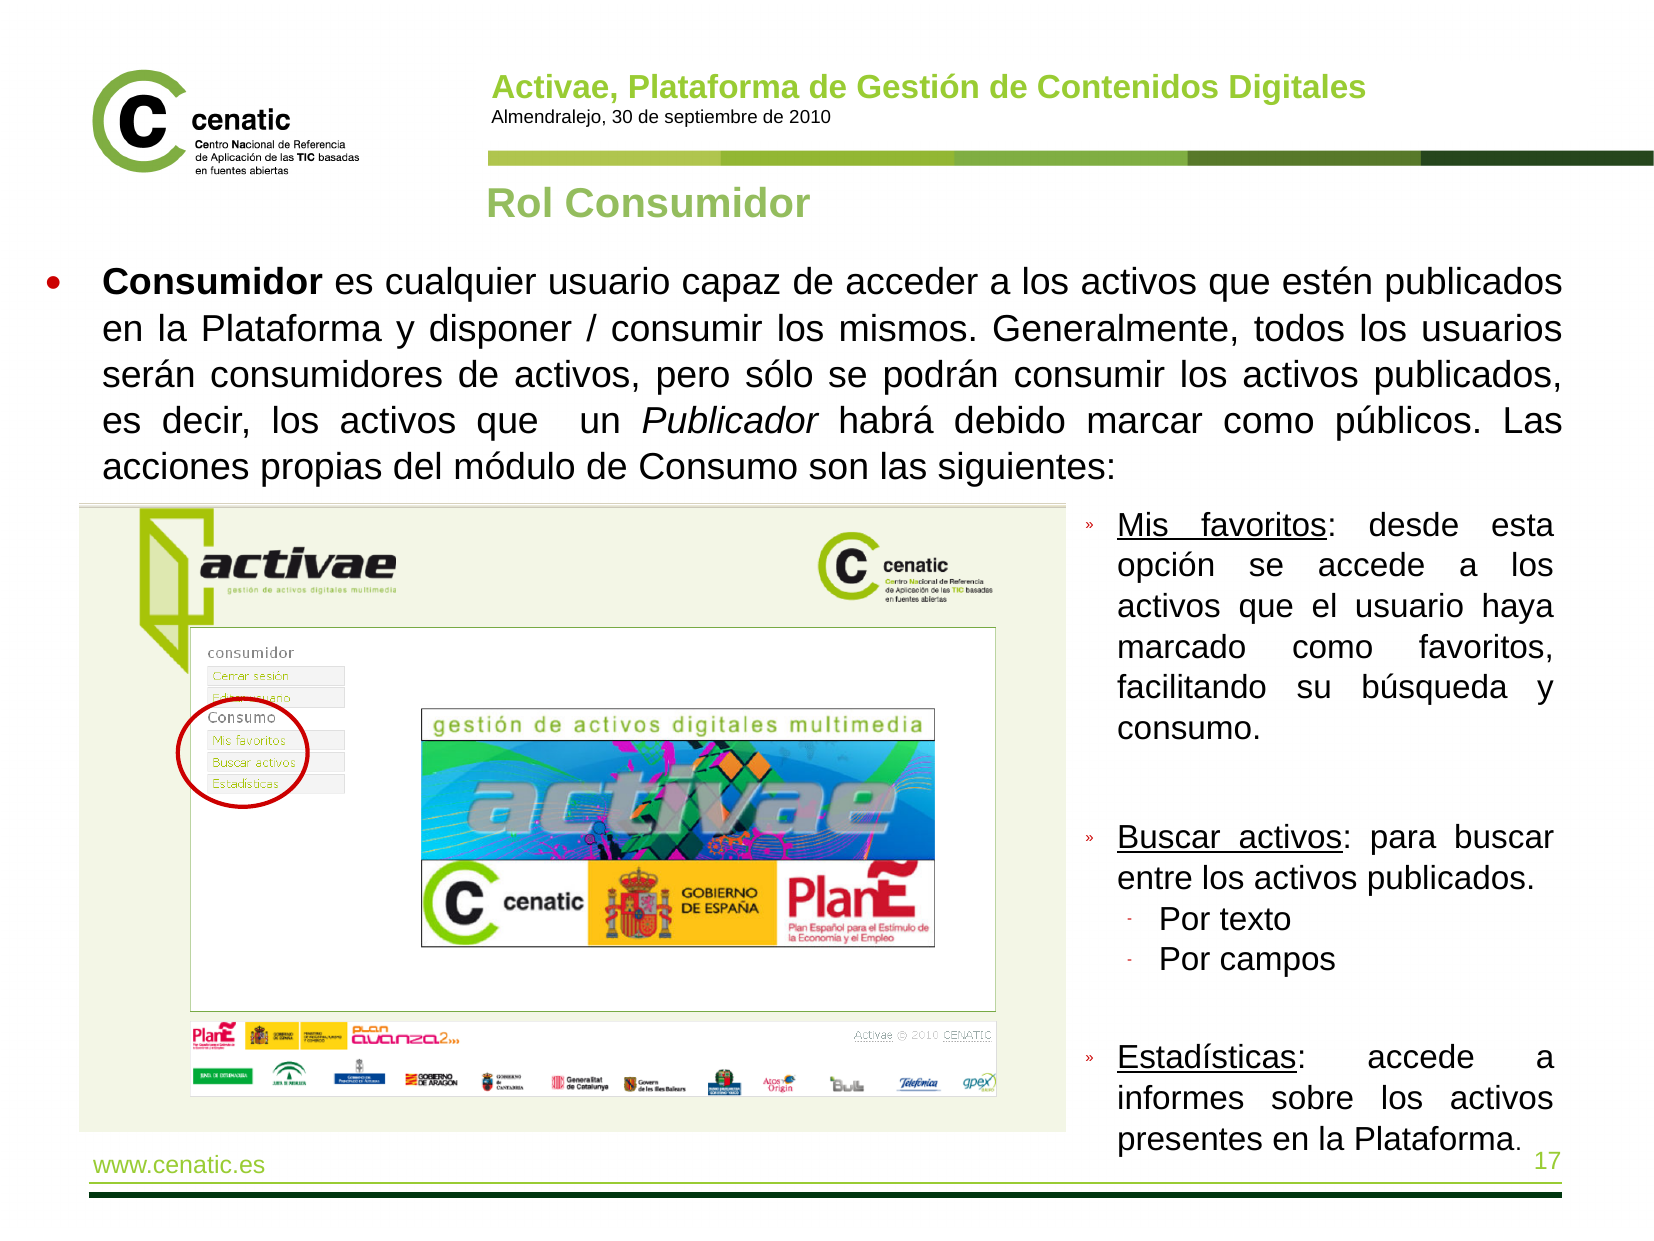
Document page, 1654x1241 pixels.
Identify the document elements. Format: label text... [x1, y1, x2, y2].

title Rol Consumidor [486, 177, 1571, 228]
text_box Mis favoritos: desde esta opción se accede a los activos que el usuario haya marcado como favoritos, facilitando su búsqueda y consumo. Buscar activos: para buscar entre los activos publicados. Por texto Por campos Estadísticas: accede a informes sobre los activos presentes en la Plataforma. [1070, 495, 1570, 1108]
list Consumidor es cualquier usuario capaz de acceder a los activos que estén publicados en la Plataforma y disponer / consumir los mismos. Generalmente, todos los usuarios serán consumidores de activos, pero sólo se podrán consumir los activos publicados, es decir, los activos que un Publicador habrá debido marcar como públicos. Las acciones propias del módulo de Consumo son las siguientes: [31, 249, 1578, 505]
picture [1, 4, 1654, 1228]
